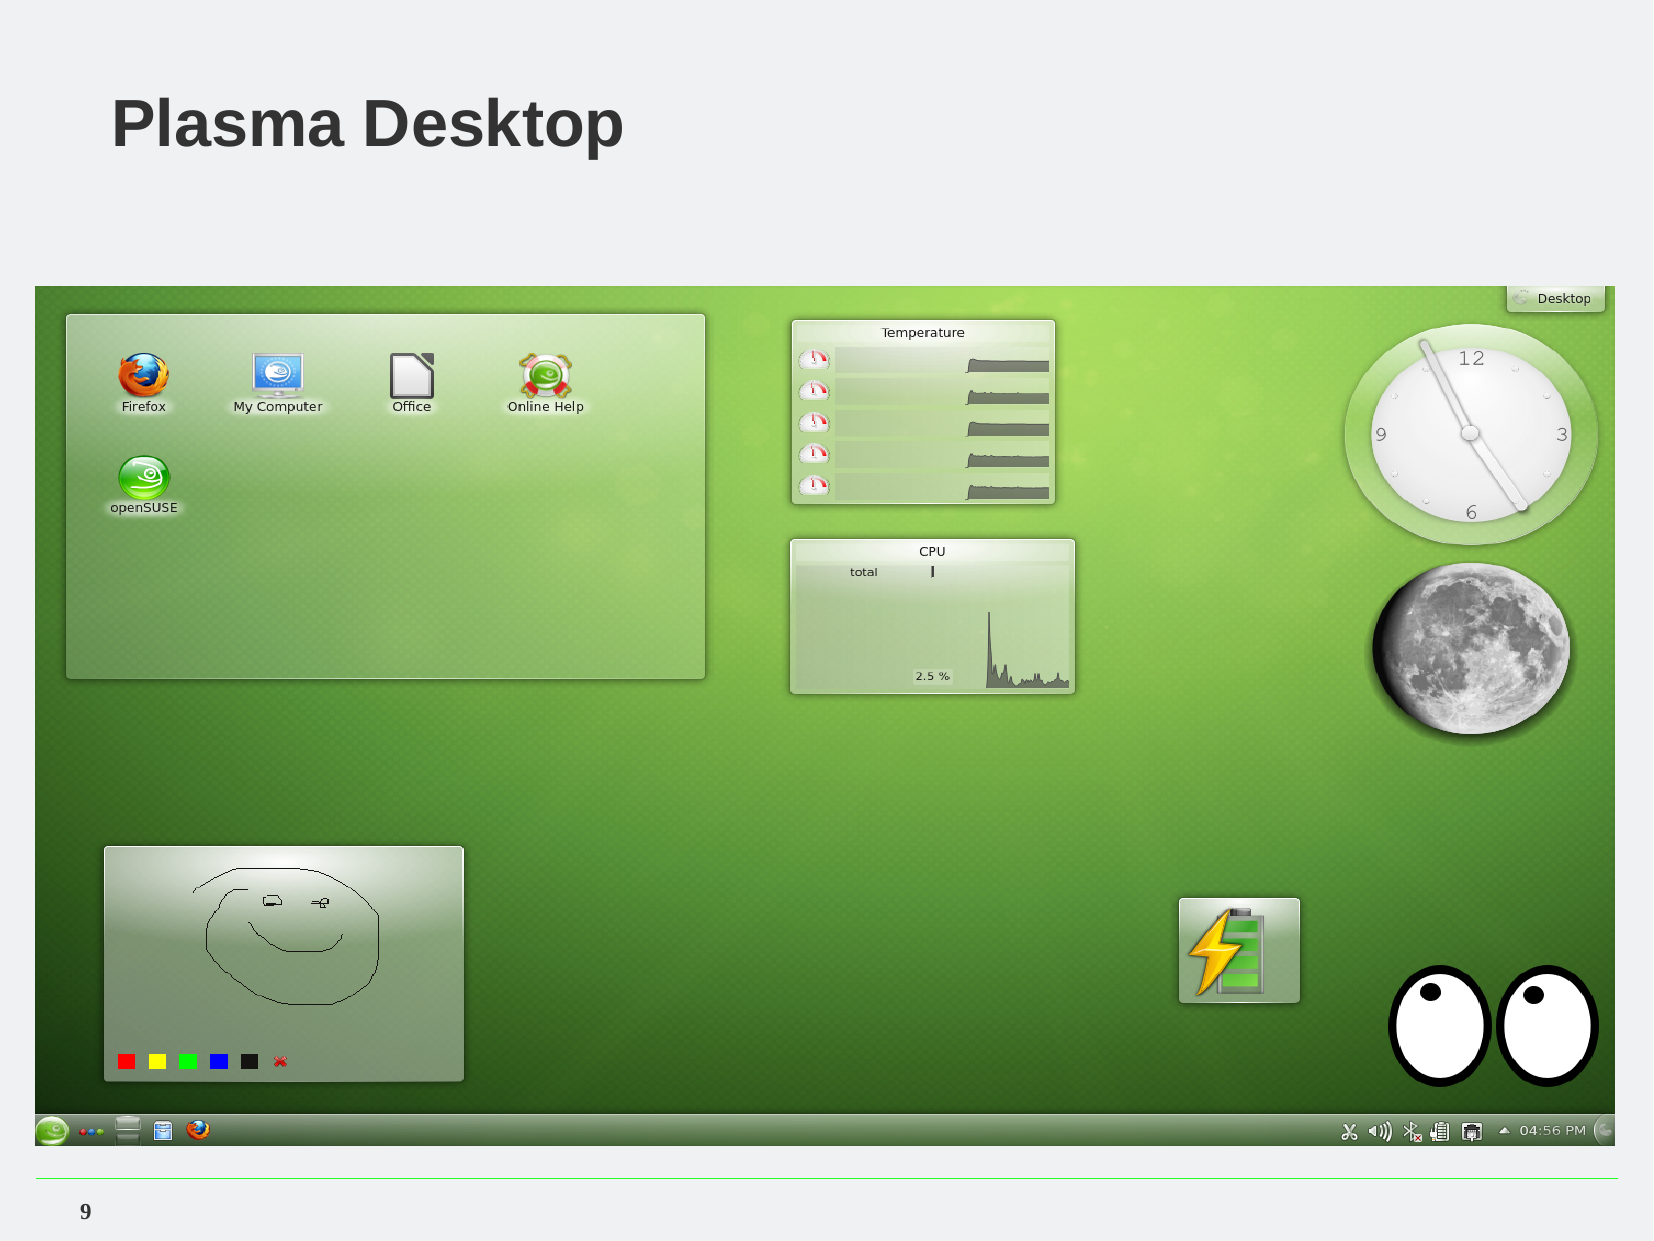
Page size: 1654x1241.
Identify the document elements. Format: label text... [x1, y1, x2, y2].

title Plasma Desktop [111, 49, 1571, 198]
picture [0, 0, 1654, 1241]
